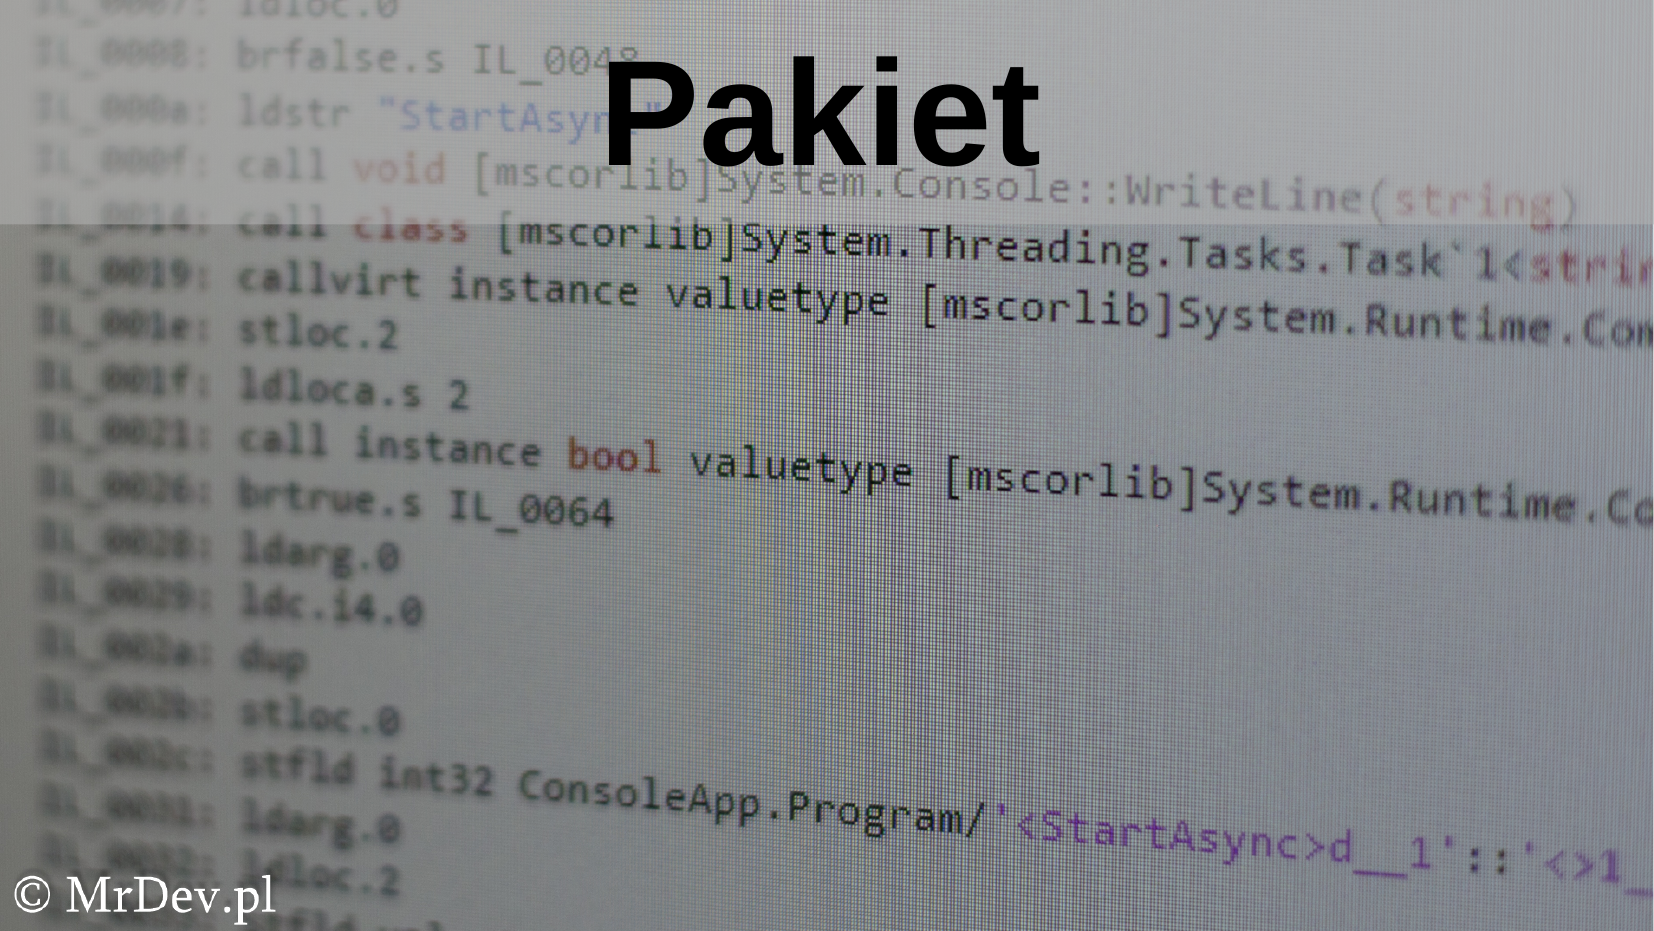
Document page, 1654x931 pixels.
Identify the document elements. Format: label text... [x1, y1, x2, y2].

picture [0, 228, 1654, 931]
text_box Pakiet [0, 0, 1654, 228]
